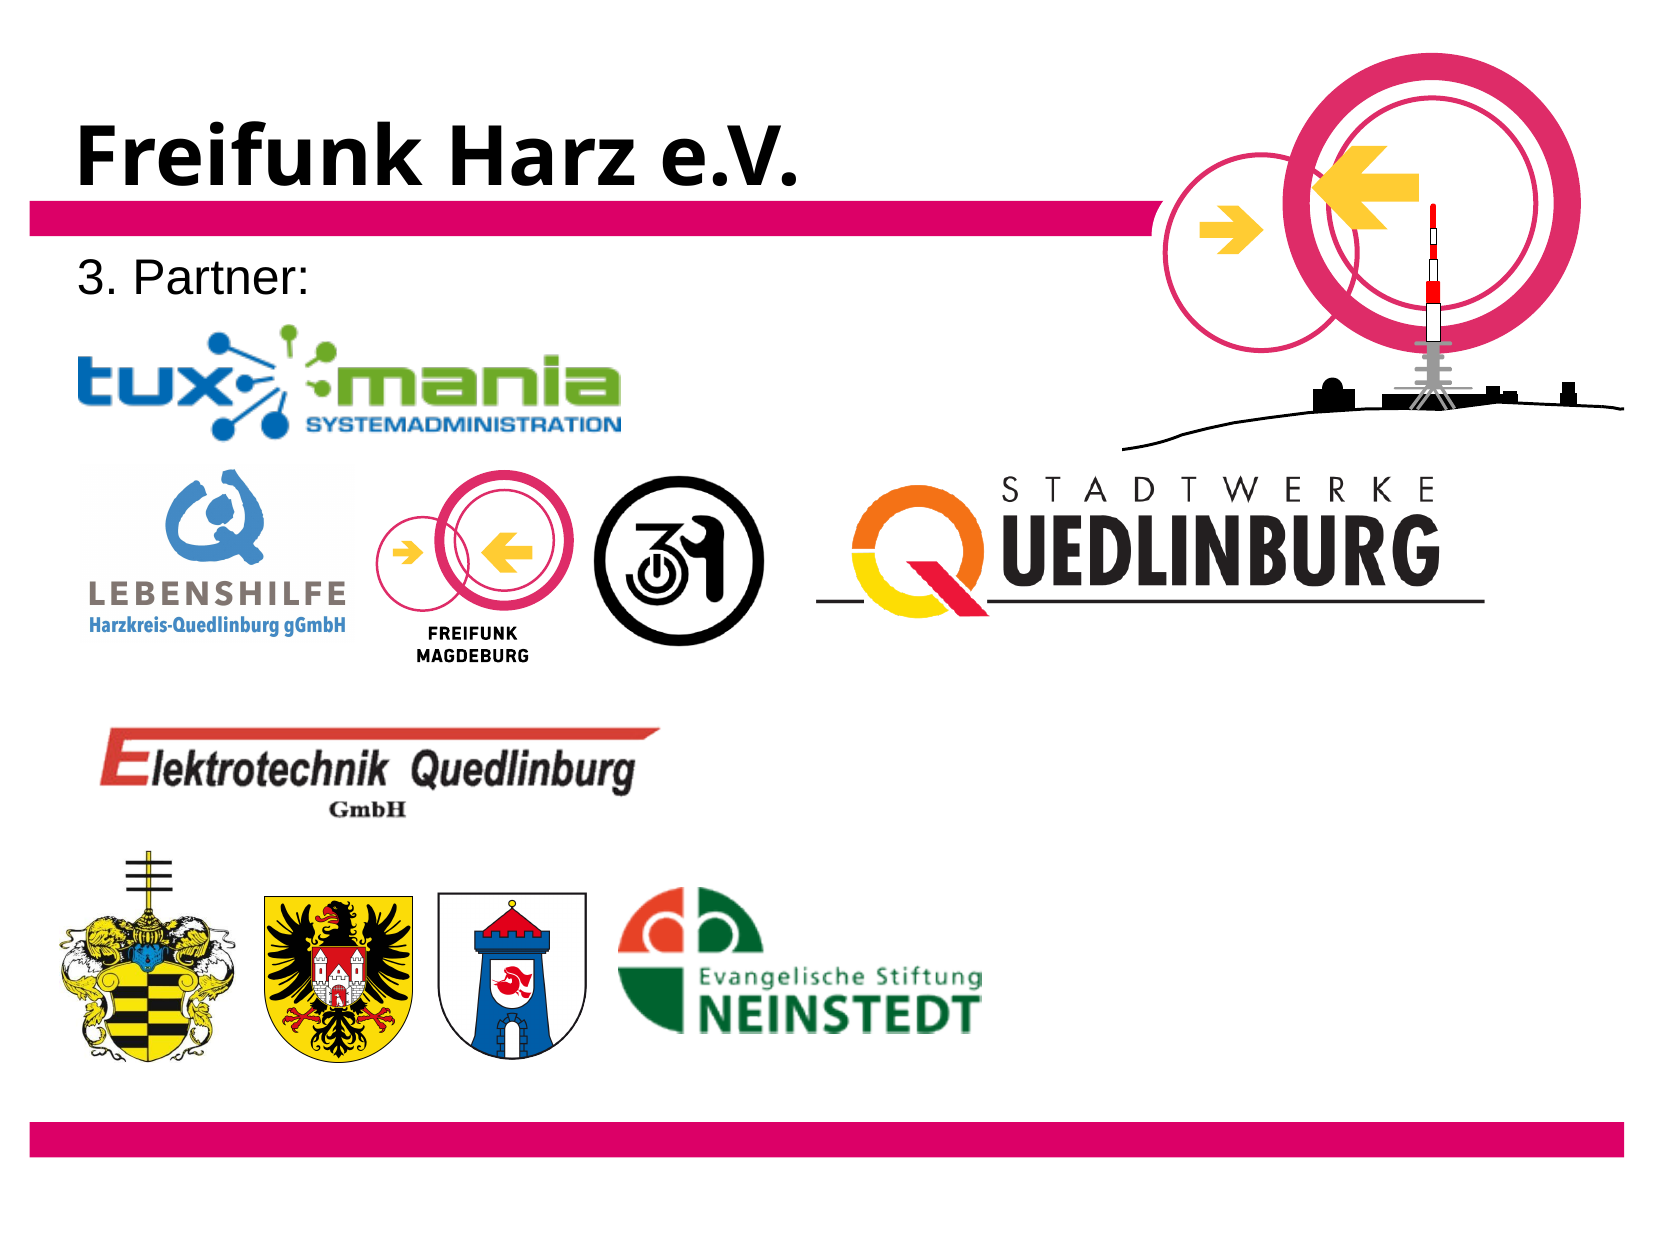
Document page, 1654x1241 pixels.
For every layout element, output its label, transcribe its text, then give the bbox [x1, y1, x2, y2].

picture [813, 472, 1487, 621]
picture [78, 324, 768, 680]
picture [59, 850, 236, 1063]
picture [88, 720, 678, 827]
picture [264, 896, 413, 1063]
subtitle 3. Partner: [76, 218, 697, 337]
picture [618, 887, 982, 1034]
picture [434, 889, 590, 1063]
